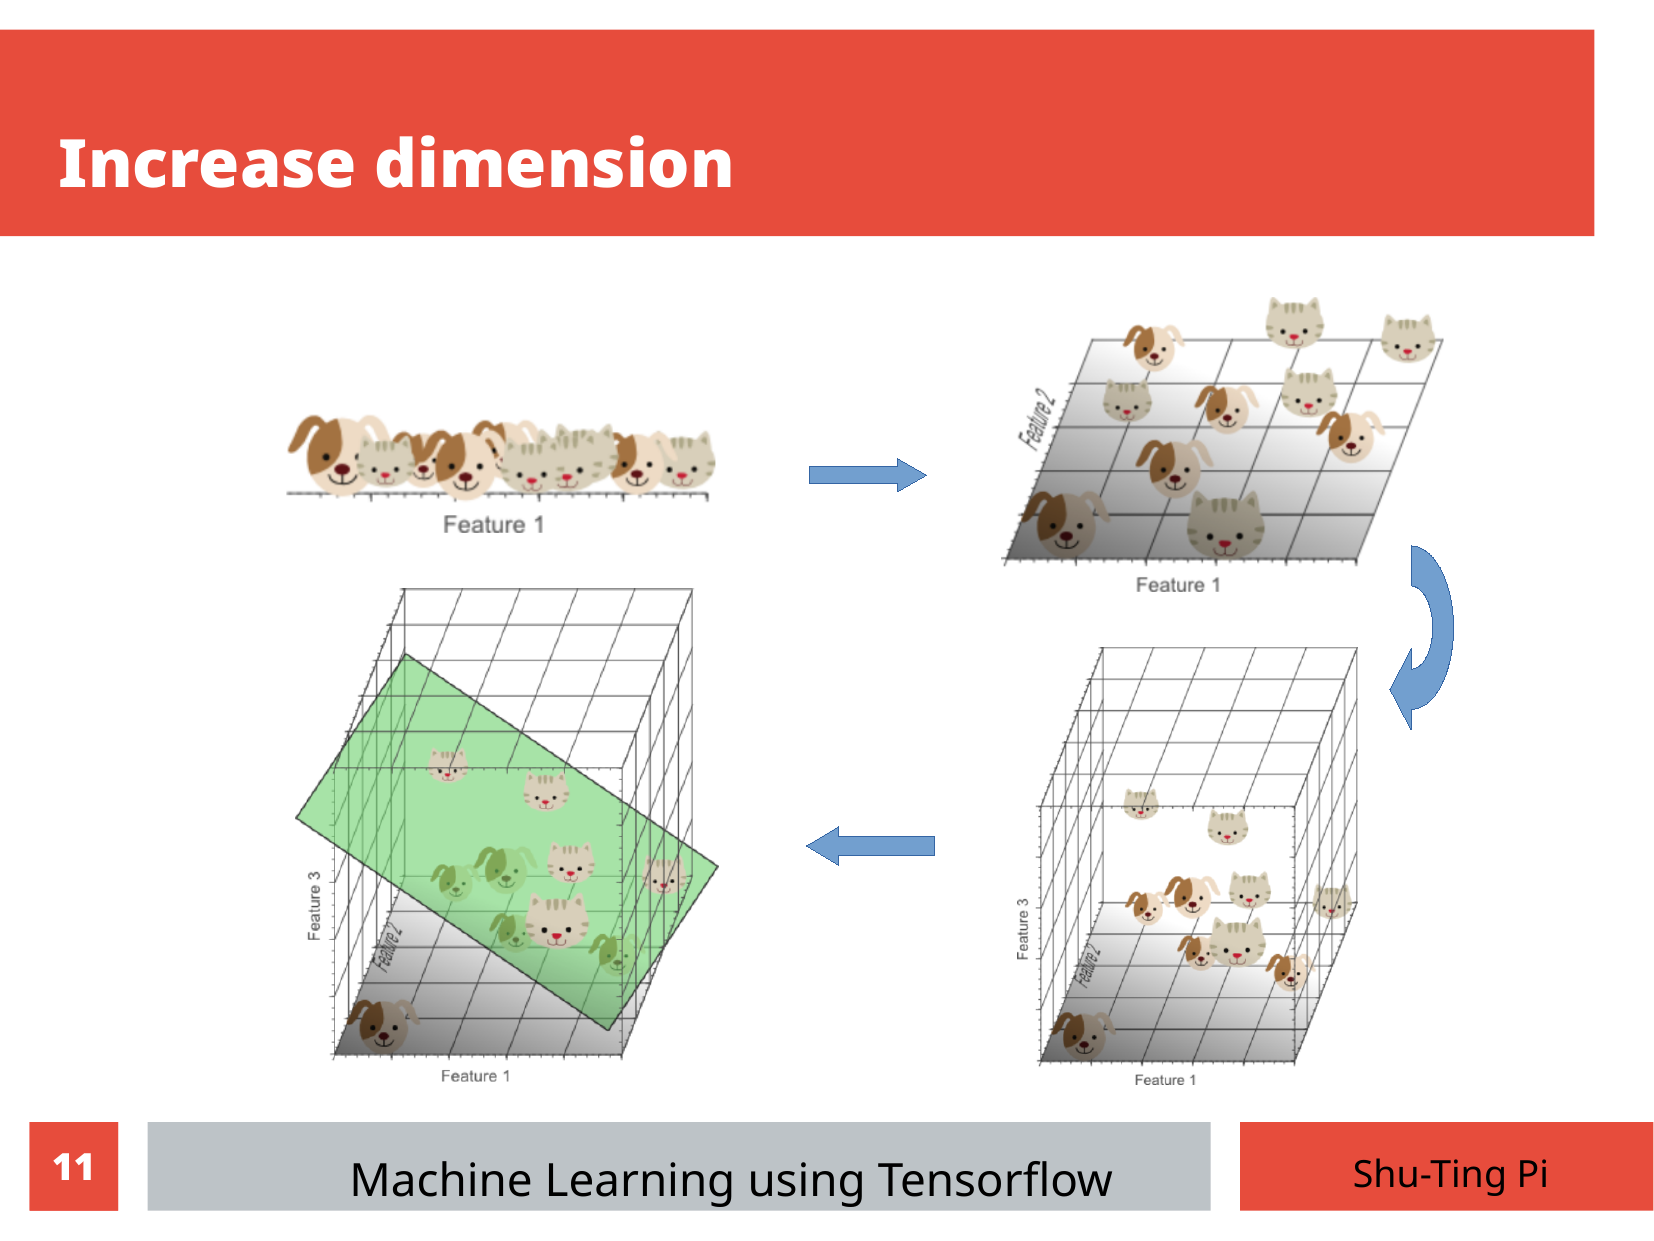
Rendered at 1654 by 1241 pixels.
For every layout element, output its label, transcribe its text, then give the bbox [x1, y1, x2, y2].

picture [289, 575, 720, 1093]
picture [986, 635, 1369, 1093]
text_box [1389, 545, 1454, 730]
picture [999, 295, 1456, 597]
text_box [809, 458, 927, 492]
text_box [806, 826, 935, 866]
picture [269, 386, 733, 548]
title Increase dimension [59, 59, 1595, 207]
text_box Shu-Ting Pi [1338, 1140, 1573, 1203]
text_box Machine Learning using Tensorflow [334, 1139, 1220, 1241]
